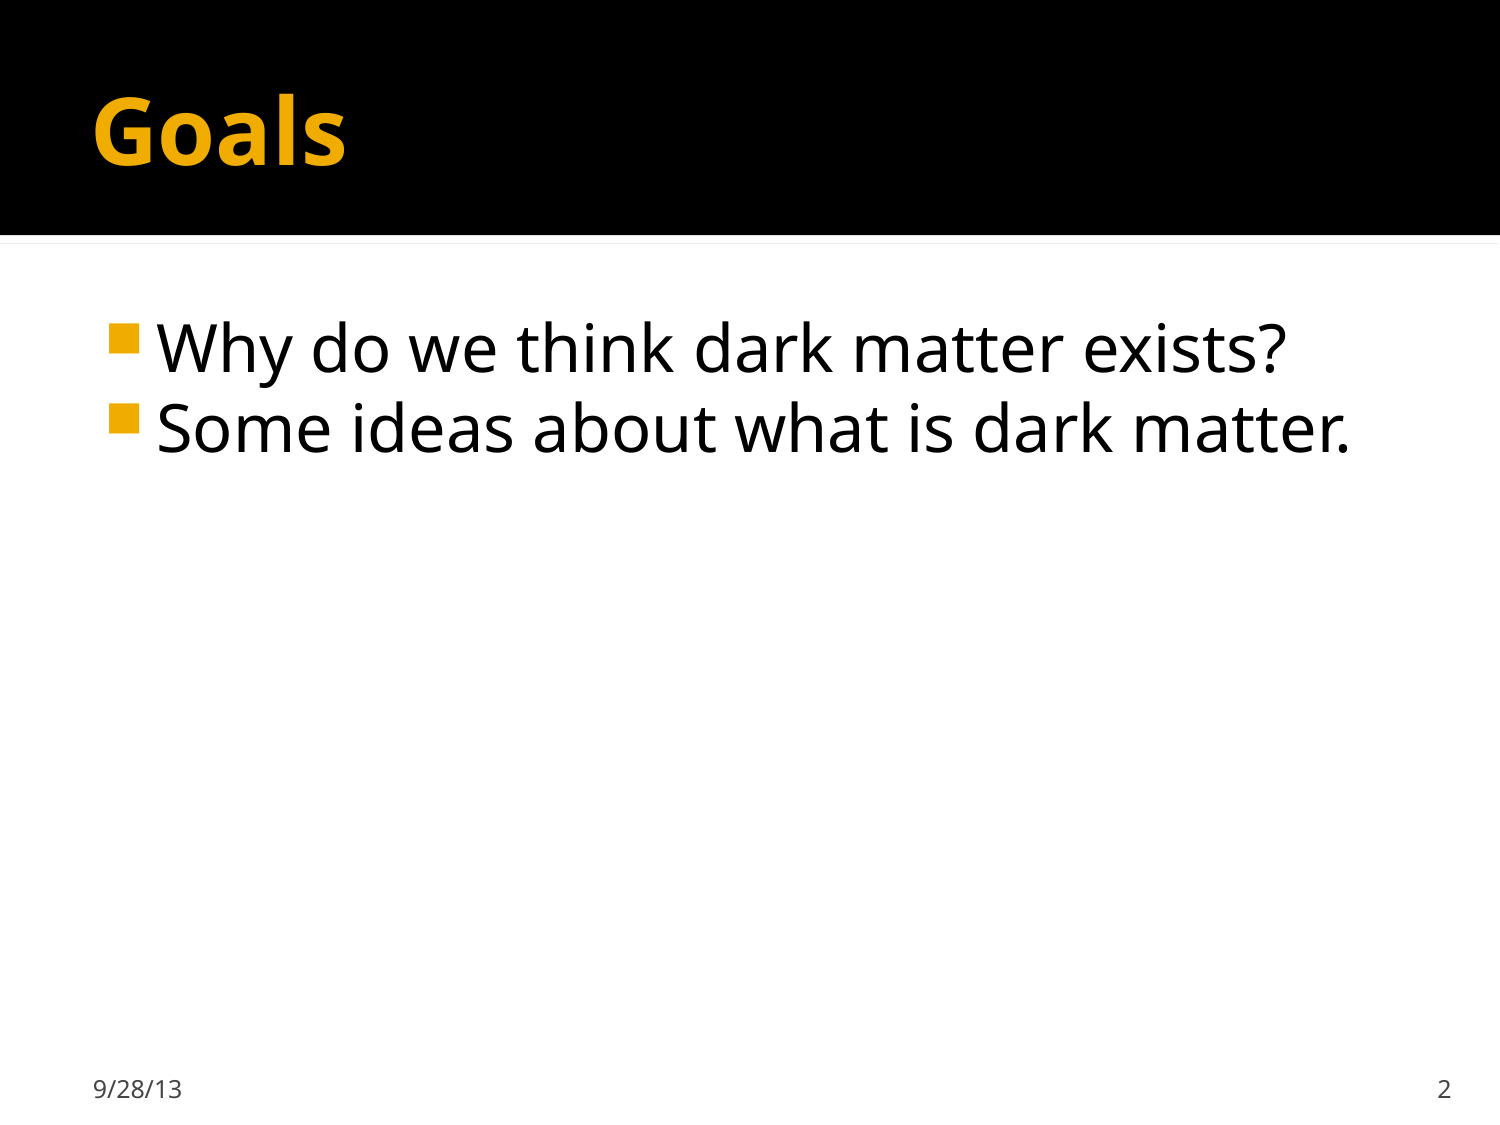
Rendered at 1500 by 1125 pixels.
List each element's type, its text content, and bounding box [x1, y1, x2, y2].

title Goals [75, 25, 1425, 231]
slide_number 9/28/13 [75, 1062, 425, 1108]
slide_number <number> [1345, 1062, 1467, 1108]
list Why do we think dark matter exists? Some ideas about what is dark matter. [75, 291, 1425, 1050]
